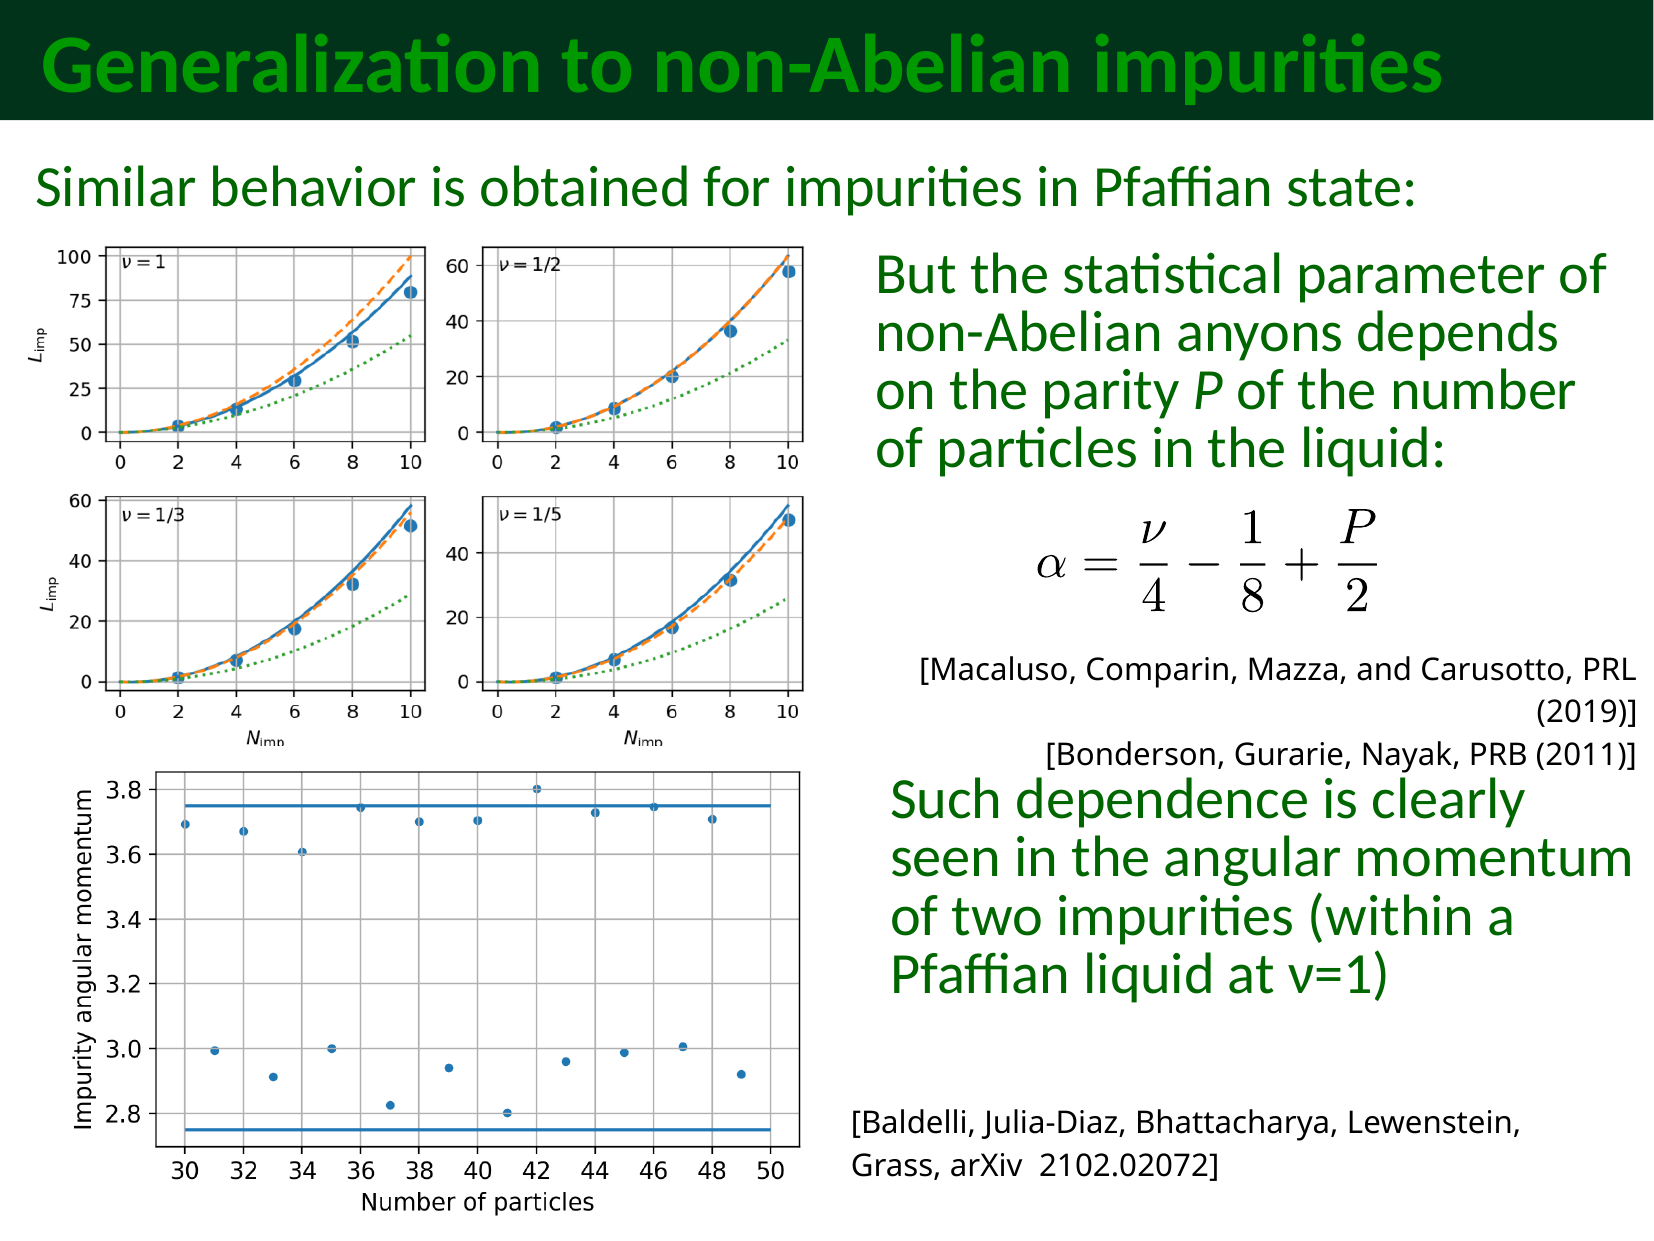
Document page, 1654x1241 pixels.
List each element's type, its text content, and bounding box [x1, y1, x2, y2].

text_box But the statistical parameter of non-Abelian anyons depends on the parity P of the number of particles in the liquid: [825, 241, 1642, 639]
text_box [Baldelli, Julia-Diaz, Bhattacharya, Lewenstein, Grass, arXiv 2102.02072] [836, 1050, 1615, 1178]
text_box Similar behavior is obtained for impurities in Pfaffian state: [0, 155, 1636, 390]
text_box [Macaluso, Comparin, Mazza, and Carusotto, PRL (2019)] [Bonderson, Gurarie, Nayak, PRB (2011)] [812, 639, 1653, 767]
text_box Generalization to non-Abelian impurities [26, 1, 1654, 126]
picture [10, 219, 825, 1241]
text_box [1035, 509, 1377, 613]
text_box Such dependence is clearly seen in the angular momentum of two impurities (within a Pfaffian liquid at ν=1) [840, 767, 1654, 1177]
